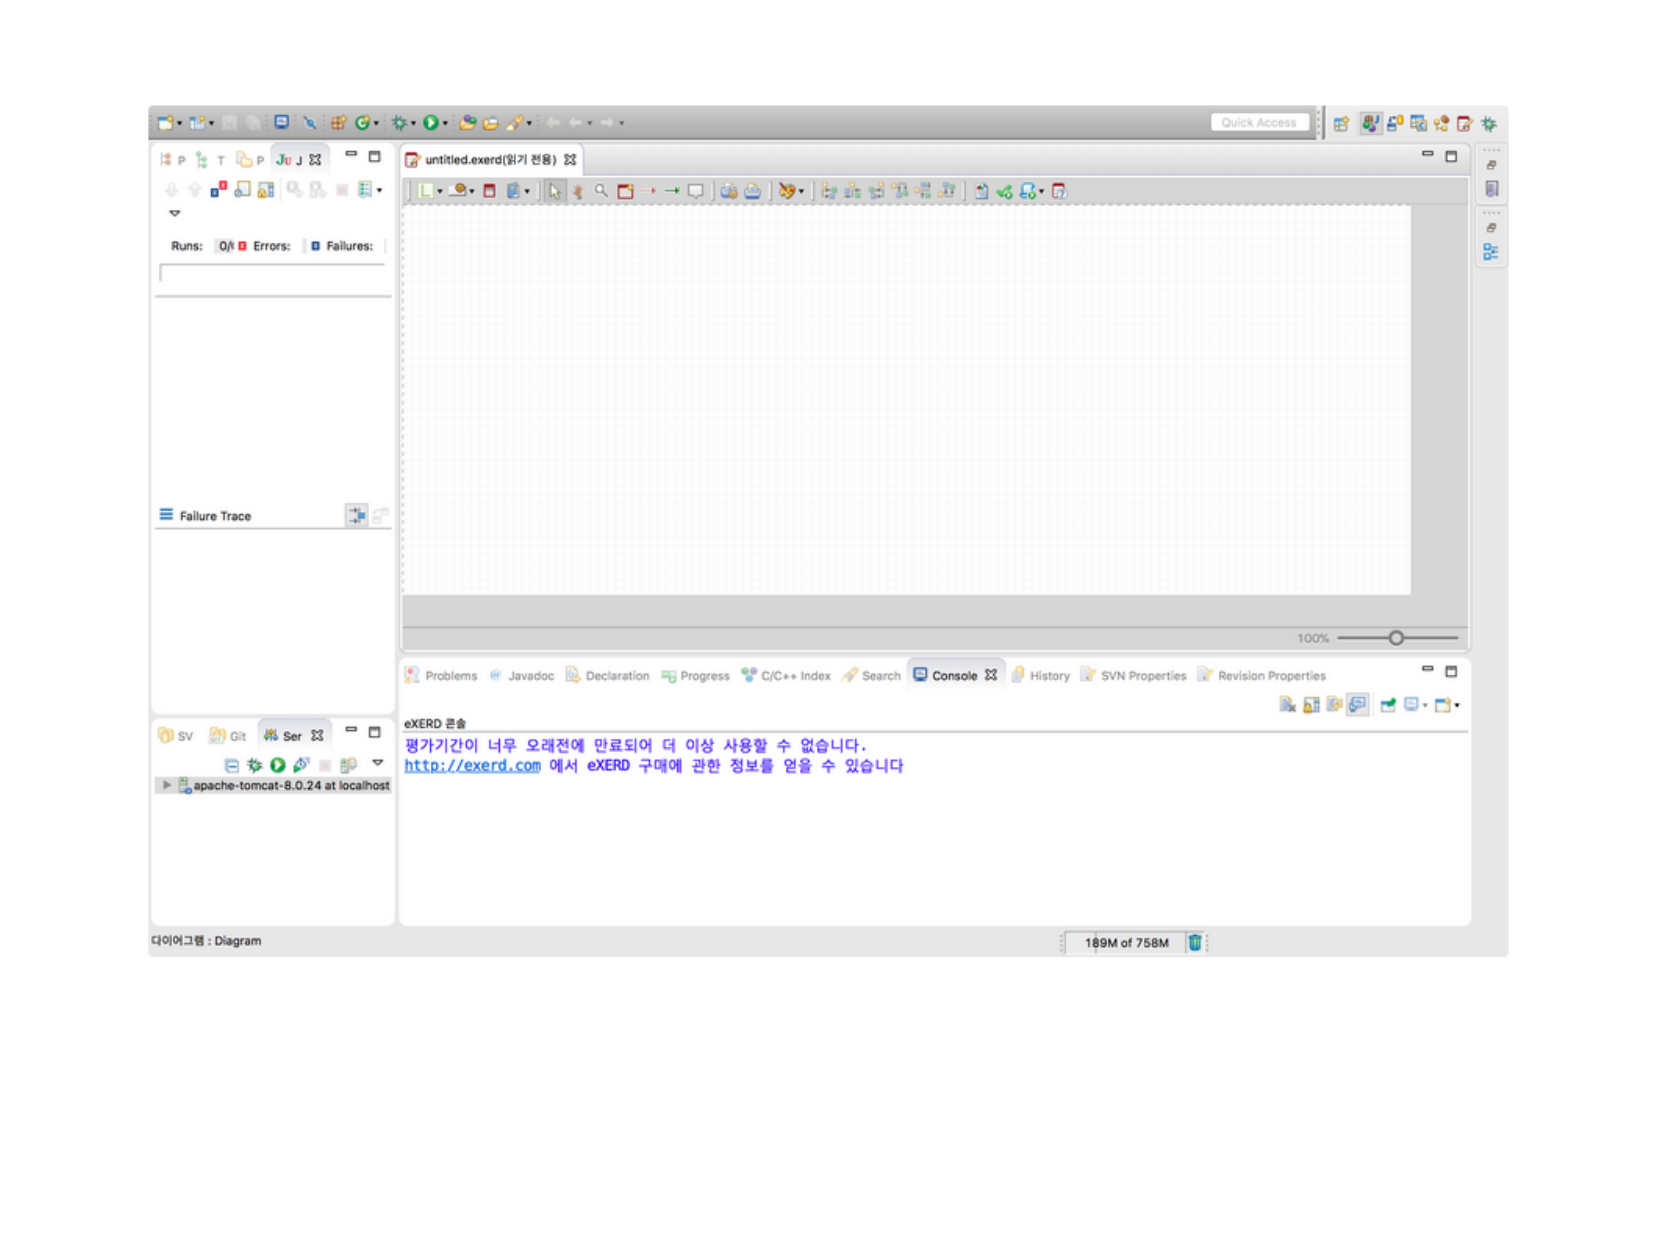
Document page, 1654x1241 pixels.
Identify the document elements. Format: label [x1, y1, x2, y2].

picture [147, 101, 1512, 957]
